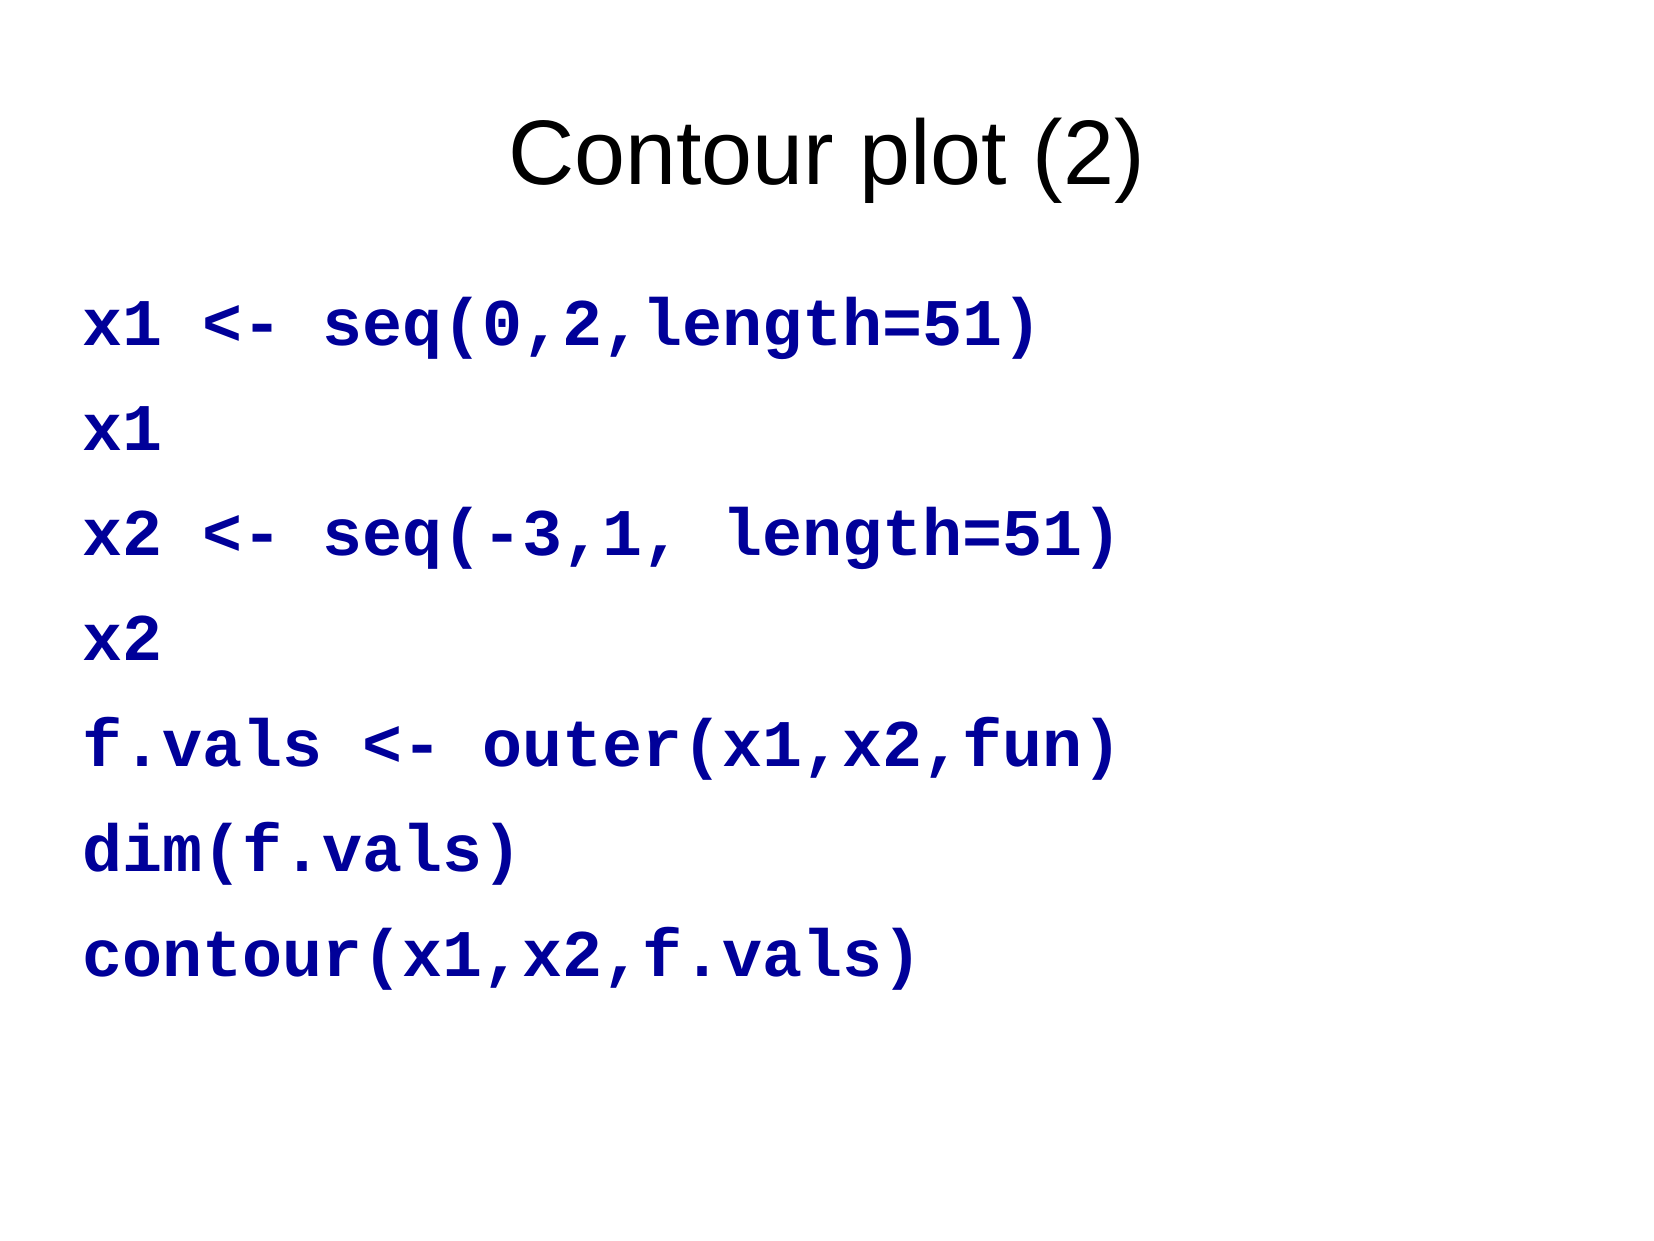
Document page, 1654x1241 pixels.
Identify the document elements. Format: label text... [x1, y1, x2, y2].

title Contour plot (2) [82, 49, 1571, 257]
list x1 <- seq(0,2,length=51) x1 x2 <- seq(-3,1, length=51) x2 f.vals <- outer(x1,x2,fun) dim(f.vals) contour(x1,x2,f.vals) [82, 290, 1571, 1010]
